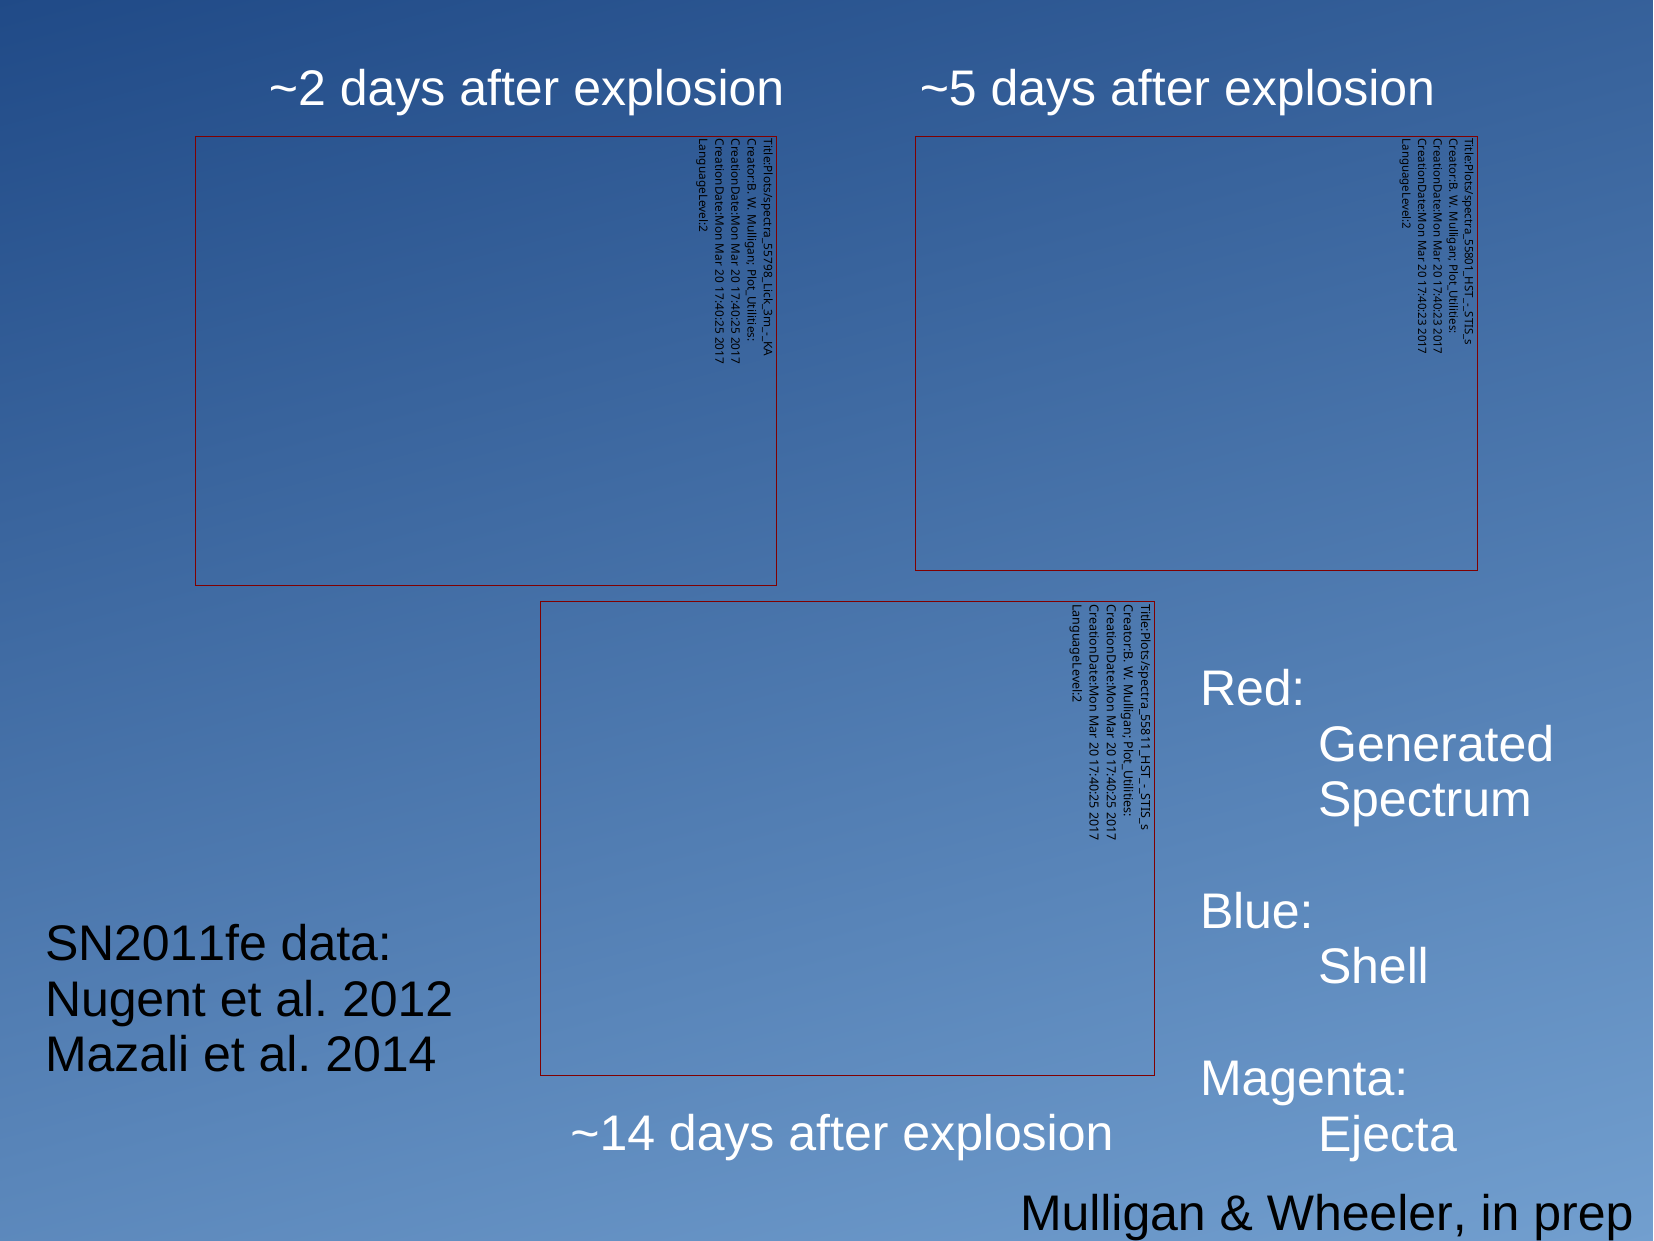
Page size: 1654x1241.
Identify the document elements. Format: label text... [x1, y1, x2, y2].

picture [195, 135, 778, 586]
picture [540, 600, 1156, 1076]
text_box ~14 days after explosion [519, 1105, 1165, 1218]
text_box ~5 days after explosion [915, 60, 1441, 116]
text_box SN2011fe data: Nugent et al. 2012 Mazali et al. 2014 [45, 915, 481, 1139]
picture [915, 135, 1478, 571]
text_box Mulligan & Wheeler, in prep [1020, 1185, 1653, 1241]
text_box Red: Generated Spectrum Blue: Shell Magenta: Ejecta [1200, 660, 1606, 1162]
text_box ~2 days after explosion [264, 60, 790, 116]
